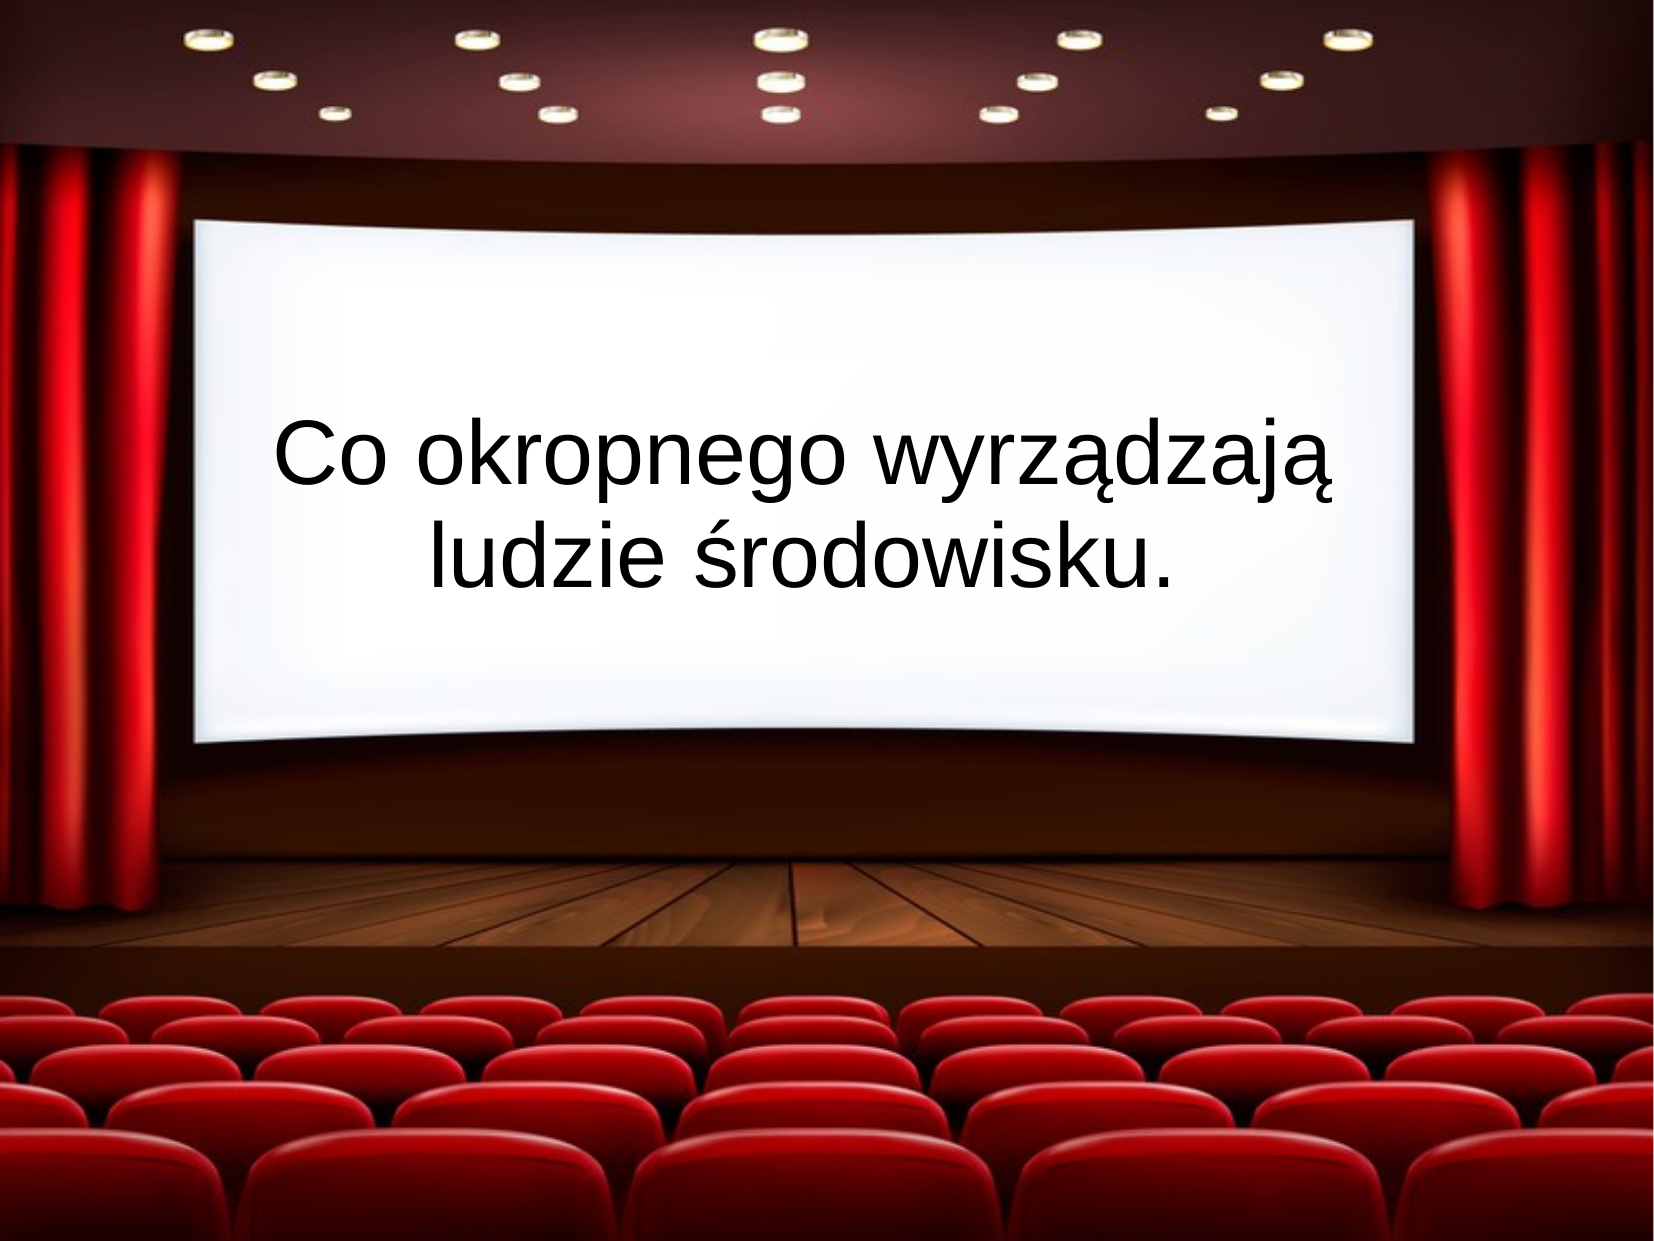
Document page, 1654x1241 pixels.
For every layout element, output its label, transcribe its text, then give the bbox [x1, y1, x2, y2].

title Co okropnego wyrządzają ludzie środowisku. [200, 401, 1406, 607]
picture [0, 0, 1654, 1241]
